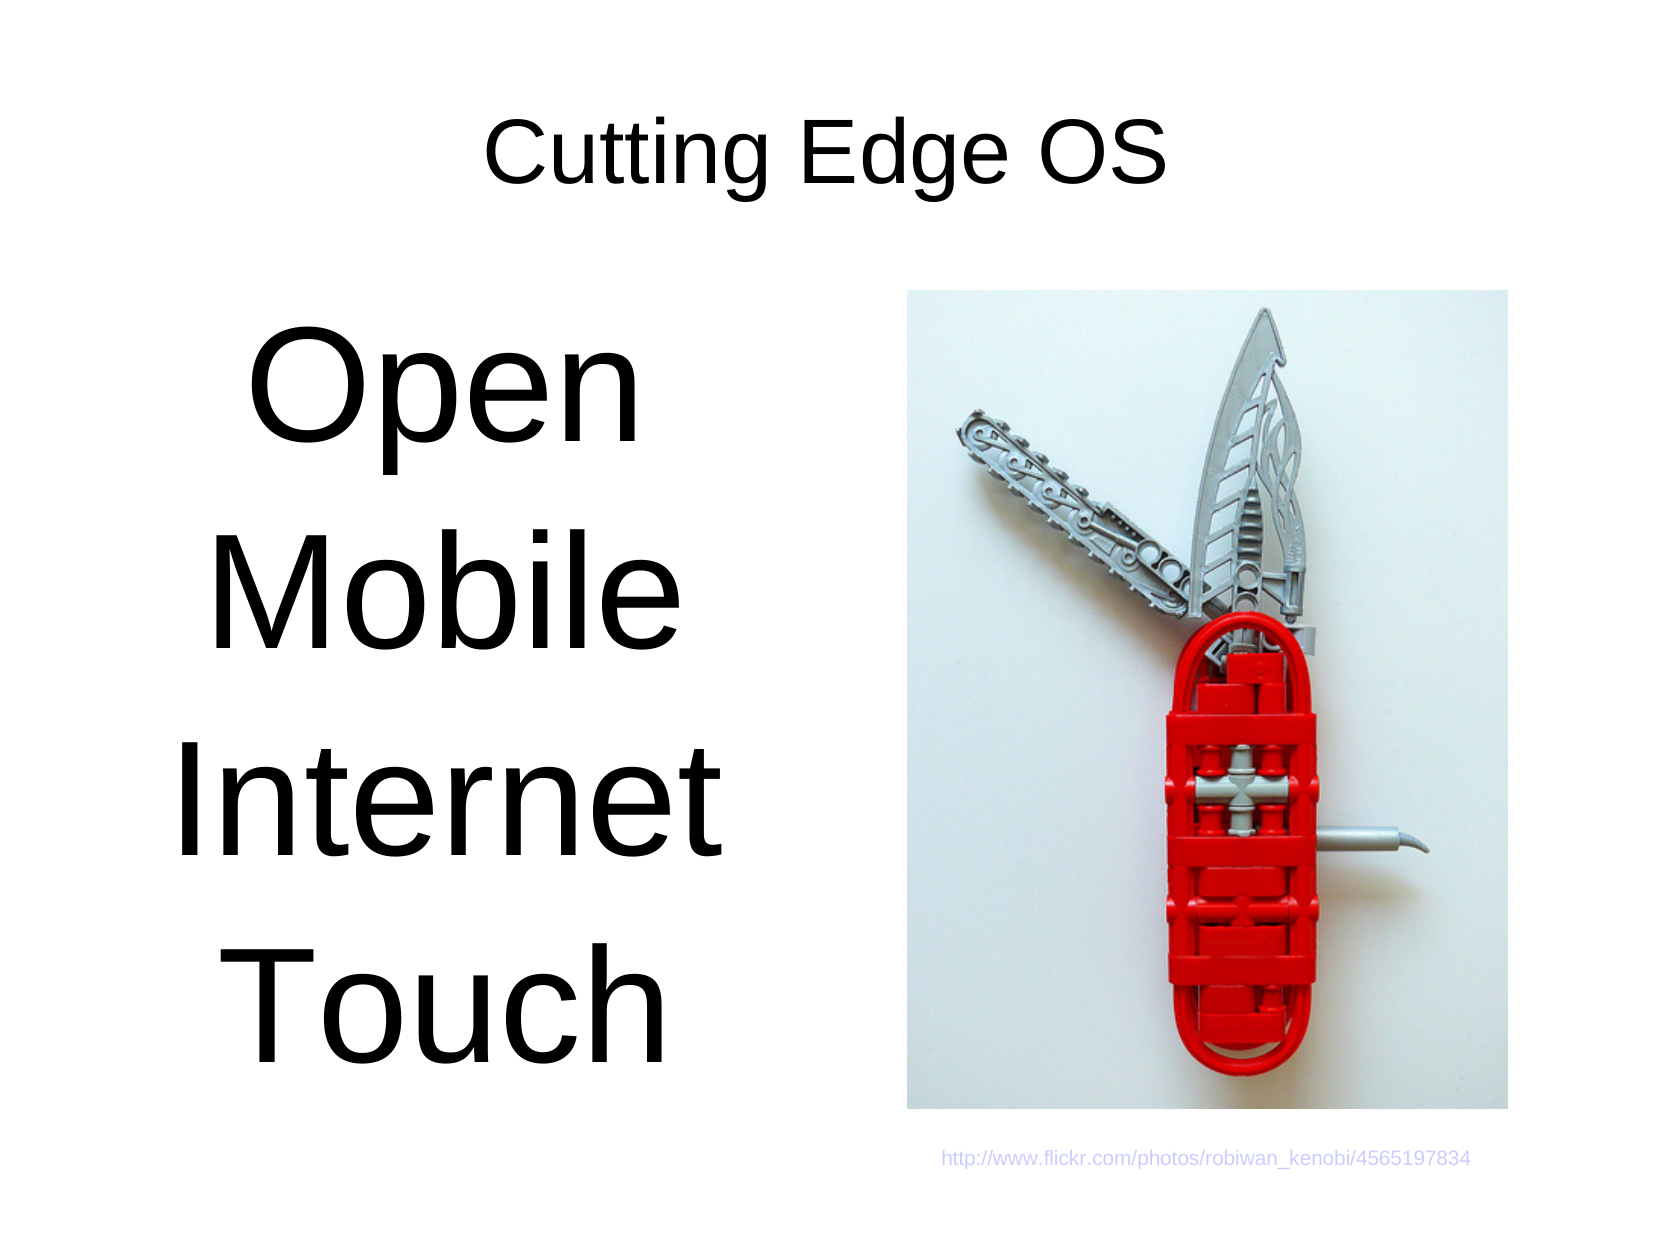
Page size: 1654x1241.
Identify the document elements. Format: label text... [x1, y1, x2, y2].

text_box http://www.flickr.com/photos/robiwan_kenobi/4565197834 [926, 1138, 1512, 1177]
title Cutting Edge OS [82, 49, 1571, 257]
picture [907, 290, 1508, 1109]
list Open Mobile Internet Touch [82, 290, 809, 1109]
